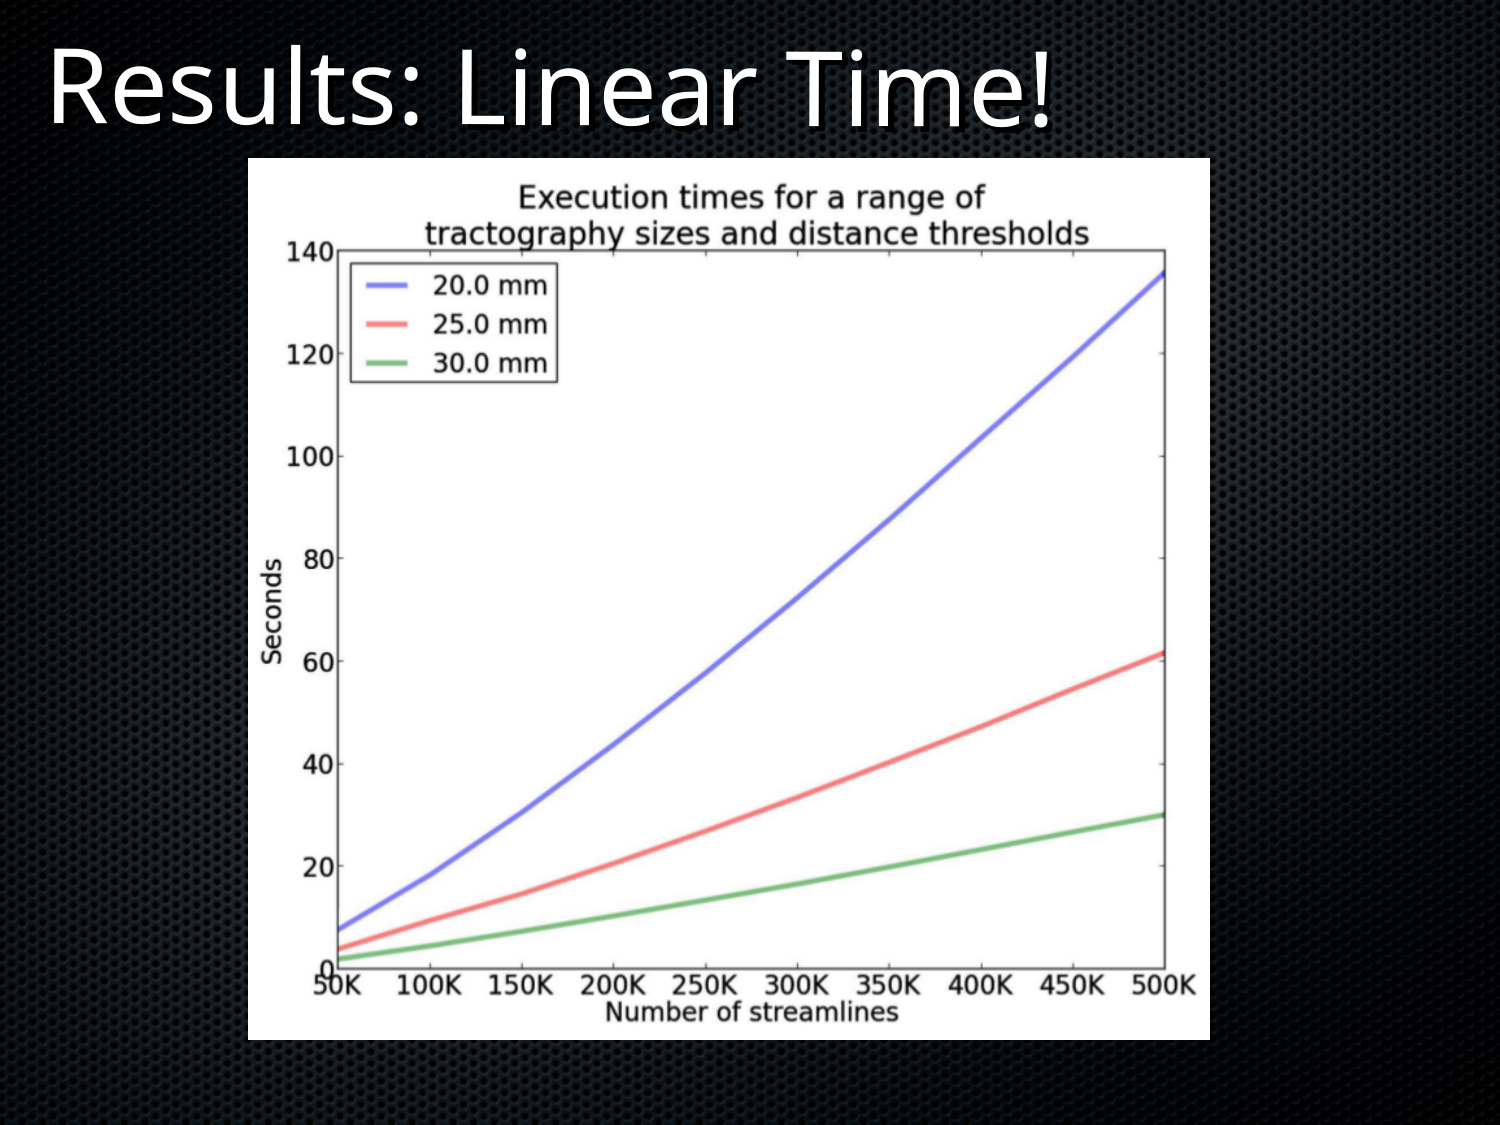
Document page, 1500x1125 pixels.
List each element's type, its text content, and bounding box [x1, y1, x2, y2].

picture [0, 0, 1500, 1125]
title Results: Linear Time! [36, 11, 1342, 158]
